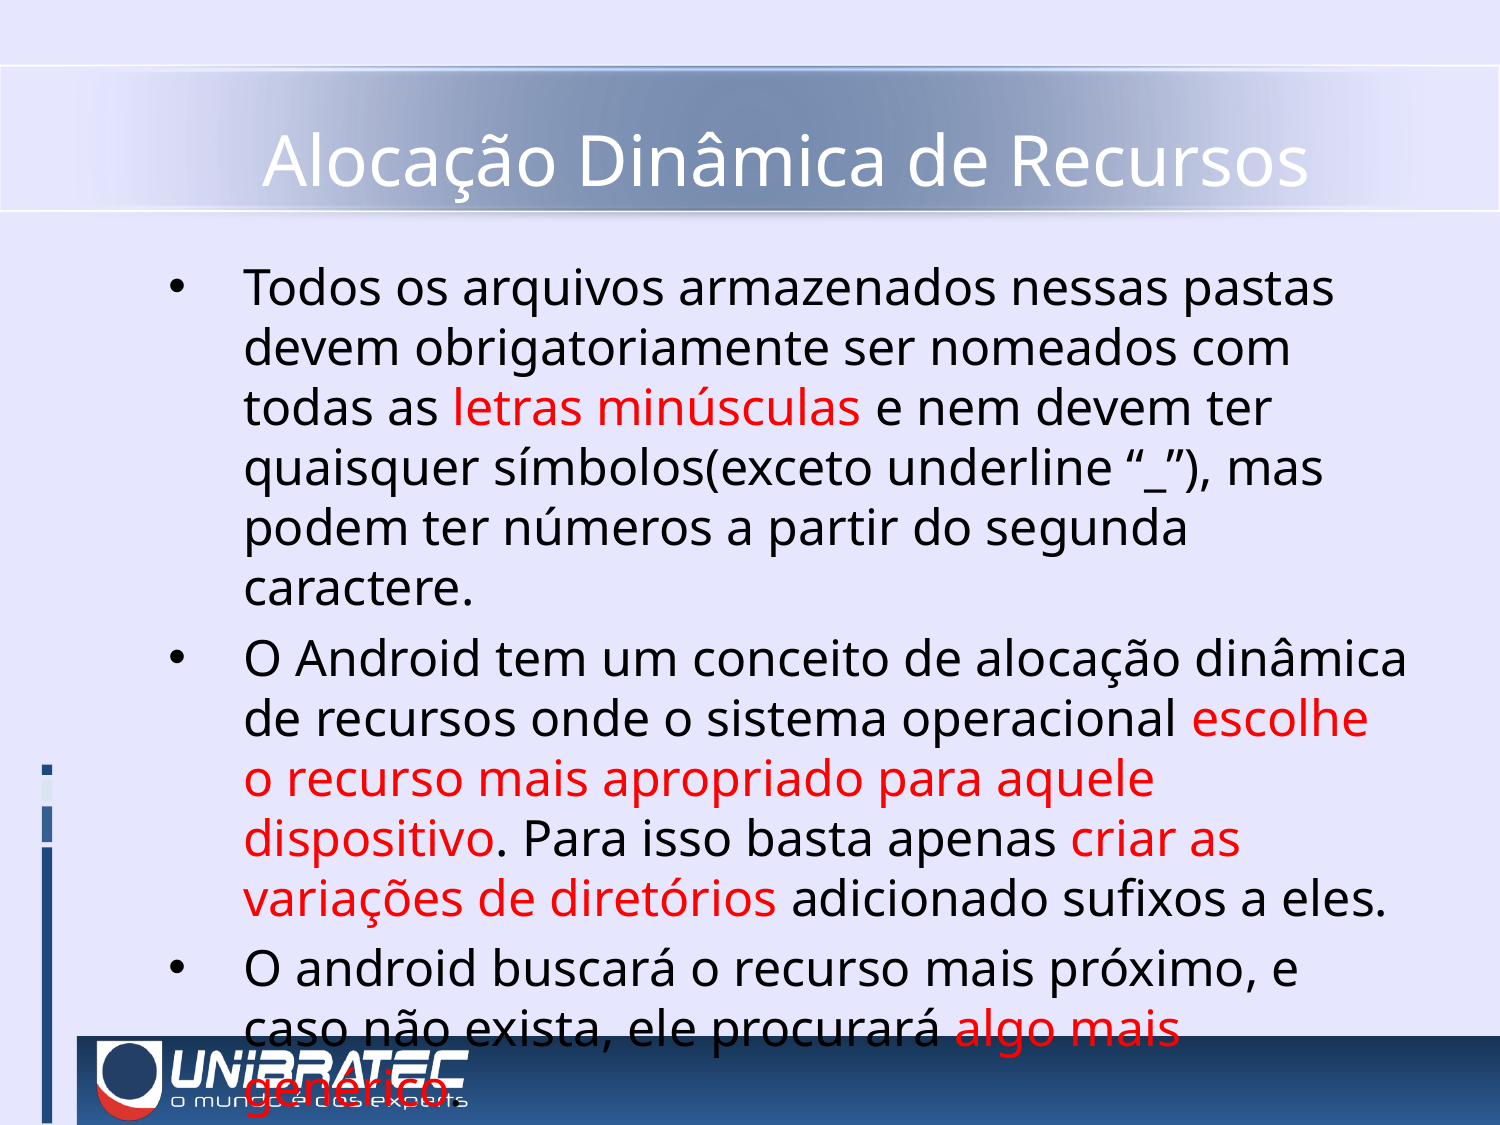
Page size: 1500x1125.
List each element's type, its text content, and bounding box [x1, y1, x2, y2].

picture [0, 58, 1500, 227]
list Todos os arquivos armazenados nessas pastas devem obrigatoriamente ser nomeados com todas as letras minúsculas e nem devem ter quaisquer símbolos(exceto underline “_”), mas podem ter números a partir do segunda caractere. O Android tem um conceito de alocação dinâmica de recursos onde o sistema operacional escolhe o recurso mais apropriado para aquele dispositivo. Para isso basta apenas criar as variações de diretórios adicionado sufixos a eles. O android buscará o recurso mais próximo, e caso não exista, ele procurará algo mais genérico. [153, 248, 1427, 997]
title Alocação Dinâmica de Recursos [150, 84, 1424, 233]
picture [96, 1040, 469, 1121]
